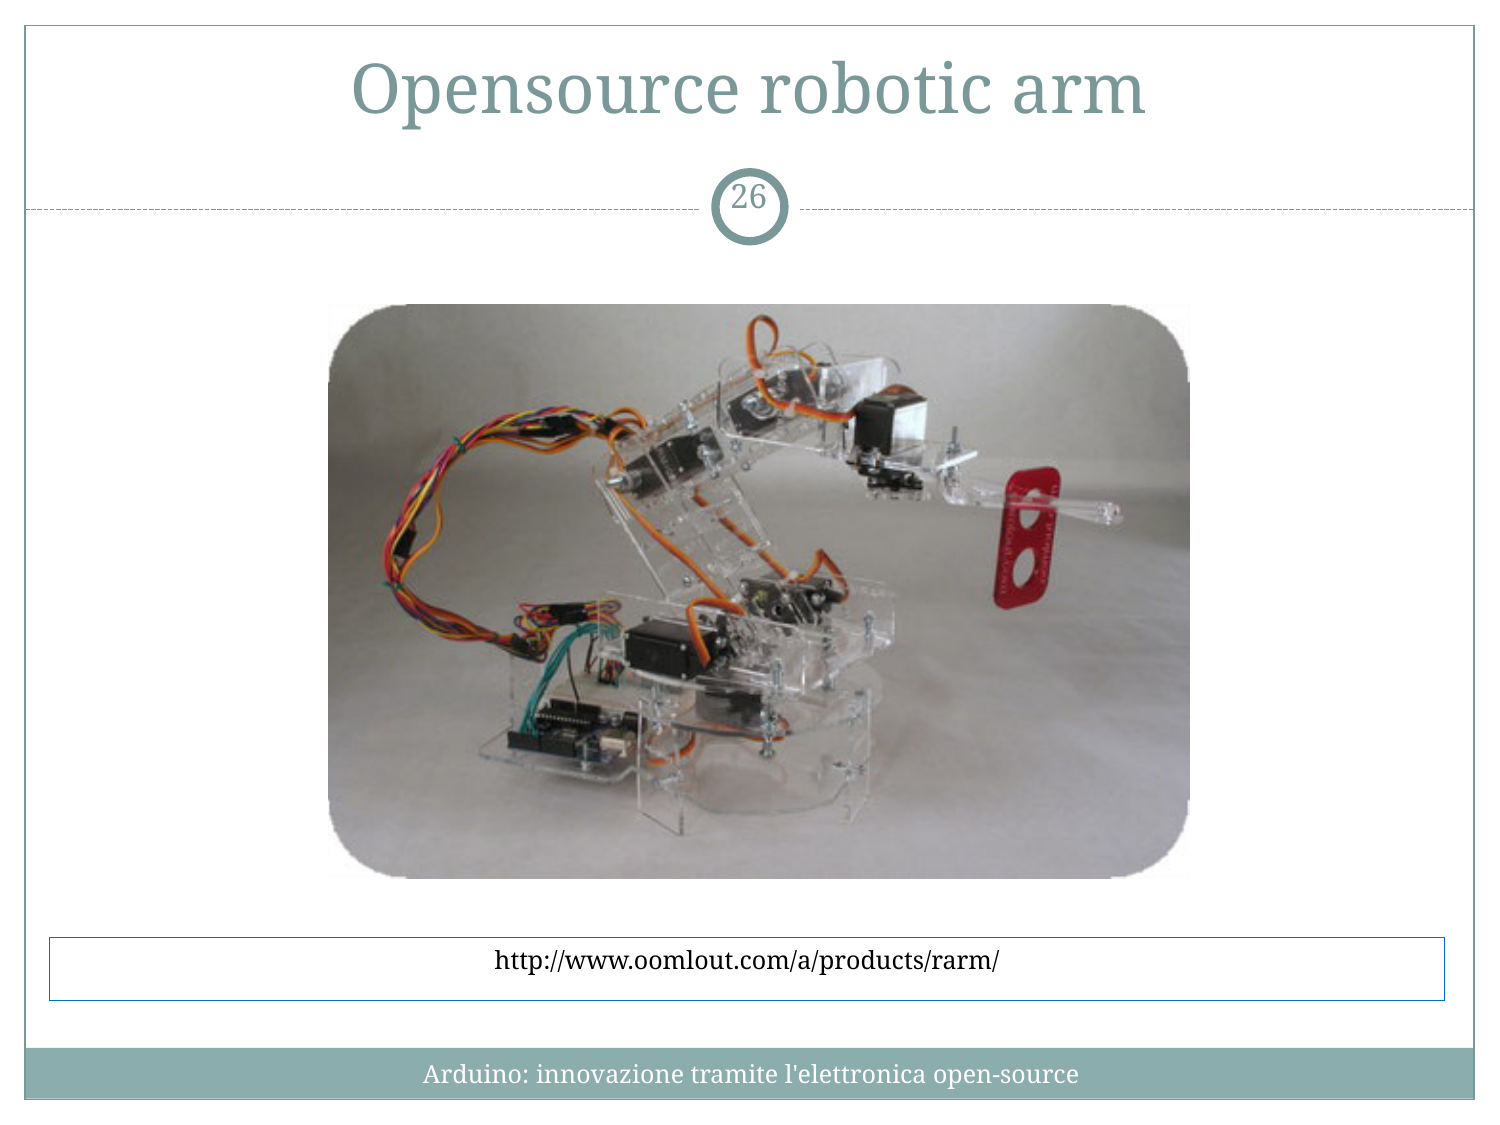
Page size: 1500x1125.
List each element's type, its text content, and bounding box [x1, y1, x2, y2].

list http://www.oomlout.com/a/products/rarm/ [49, 937, 1445, 1001]
picture [328, 304, 1190, 879]
title Opensource robotic arm [49, 37, 1450, 162]
slide_number <numero> [715, 168, 791, 241]
footer Arduino: innovazione tramite l'elettronica open-source [50, 1051, 1454, 1112]
